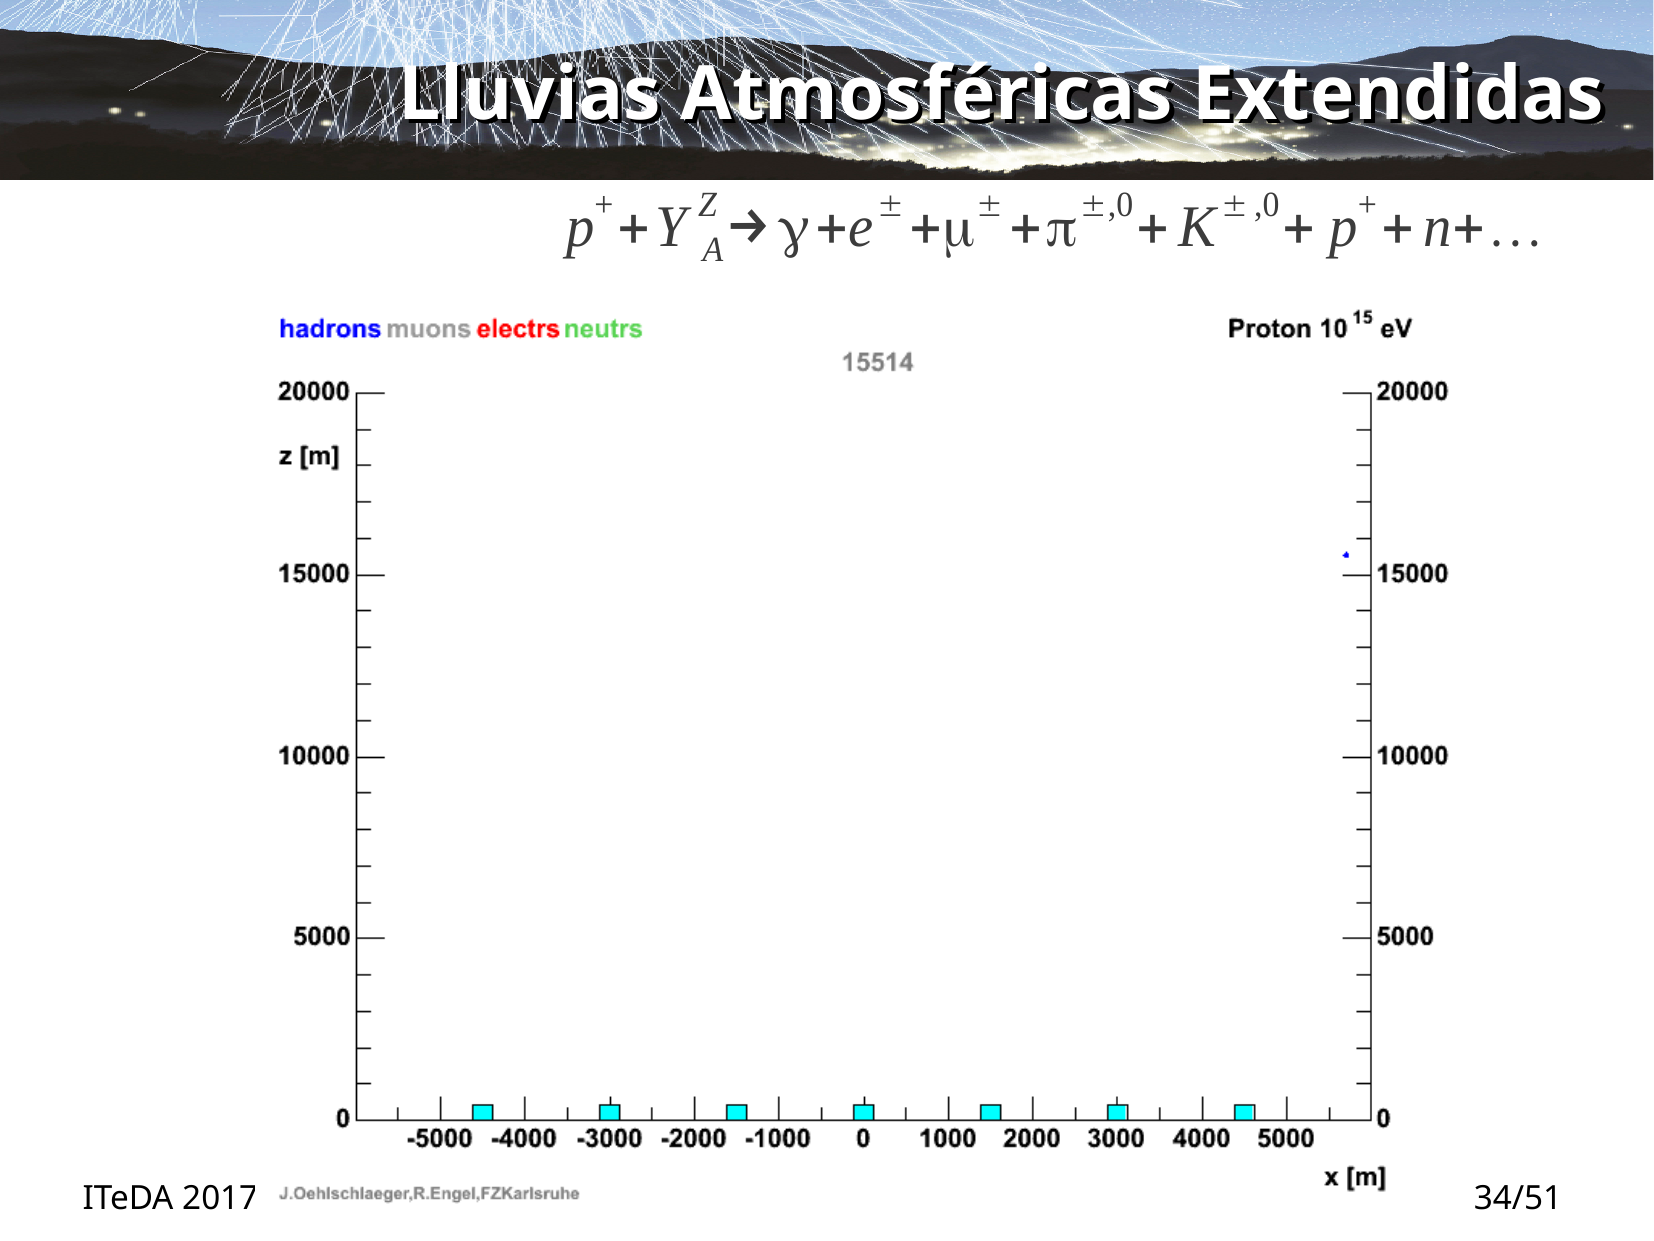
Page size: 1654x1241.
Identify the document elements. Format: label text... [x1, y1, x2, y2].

title Lluvias Atmosféricas Extendidas [45, 15, 1606, 166]
chart [537, 187, 1561, 271]
picture [0, 0, 1654, 180]
picture [255, 284, 1473, 1231]
